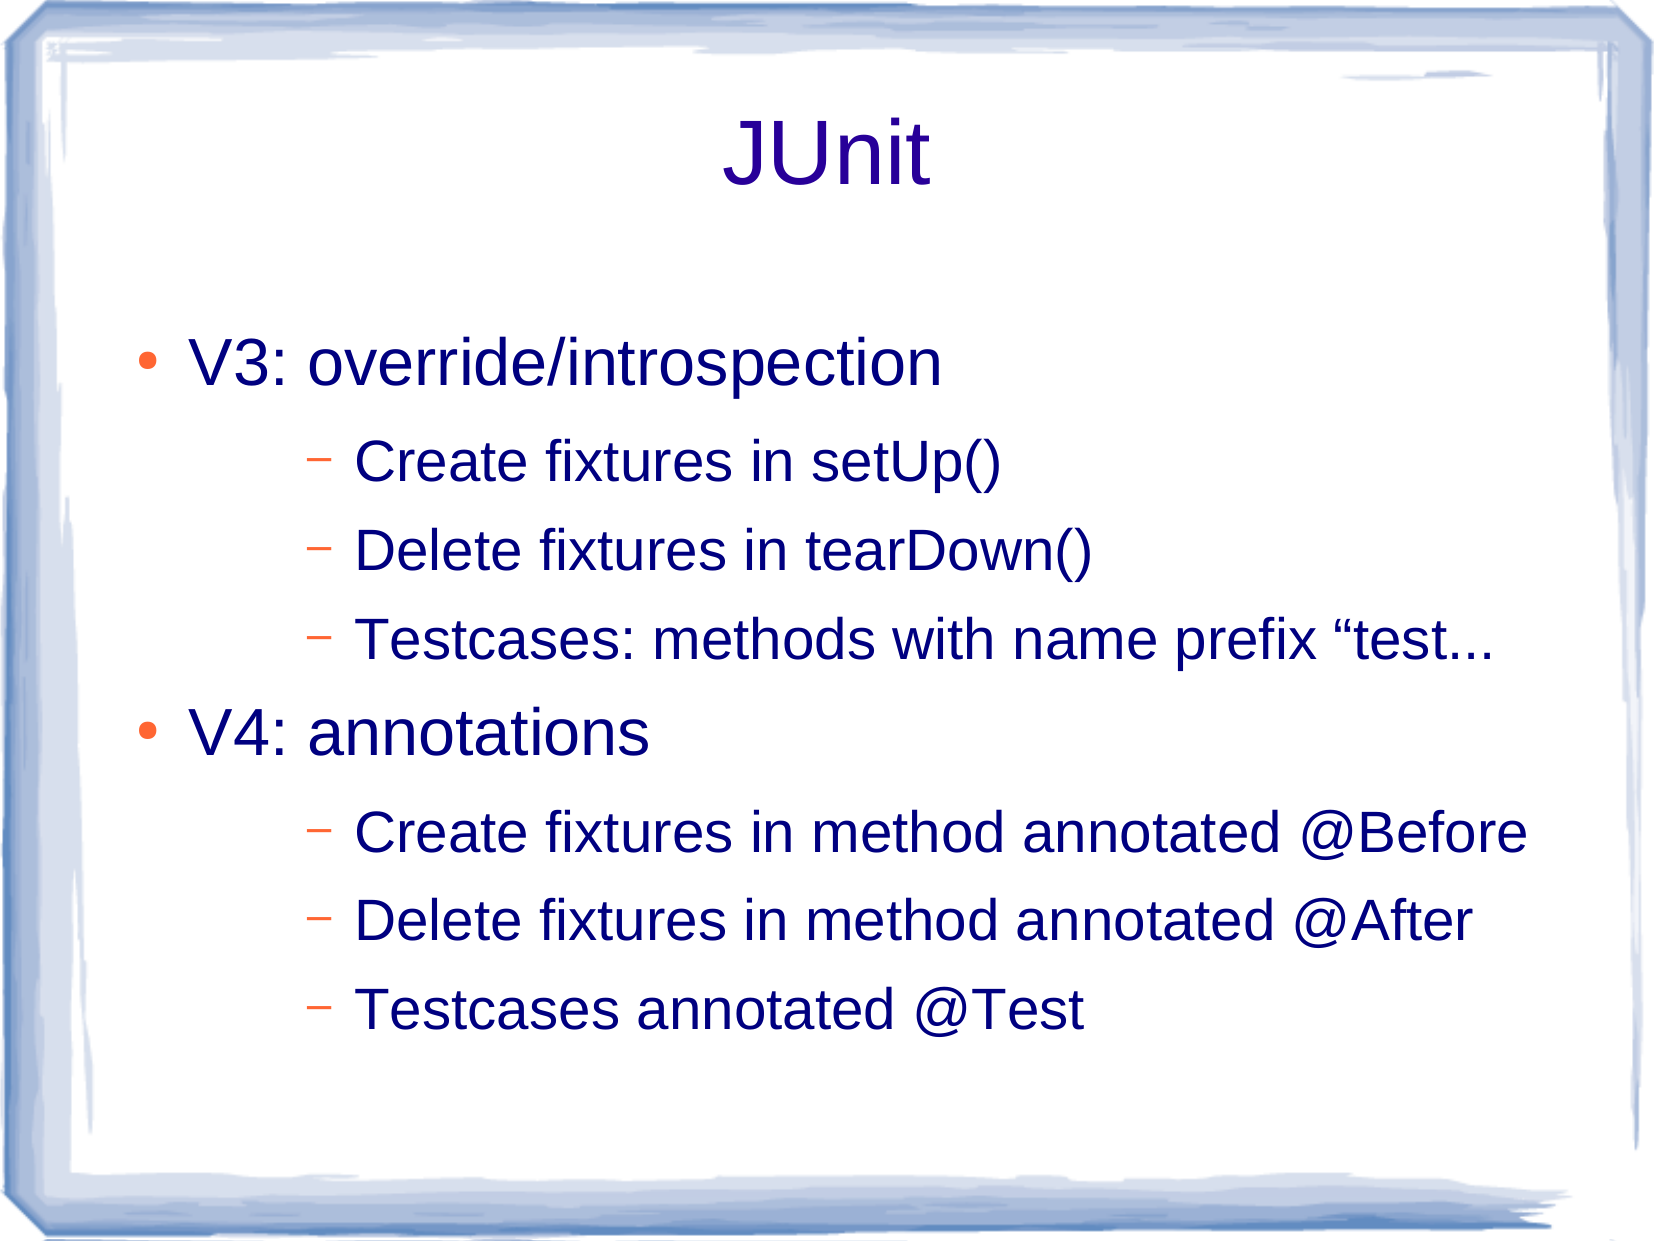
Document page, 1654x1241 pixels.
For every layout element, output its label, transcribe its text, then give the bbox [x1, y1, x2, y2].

list V3: override/introspection Create fixtures in setUp() Delete fixtures in tearDown() Testcases: methods with name prefix “test... V4: annotations Create fixtures in method annotated @Before Delete fixtures in method annotated @After Testcases annotated @Test [118, 324, 1571, 1129]
picture [0, 0, 1654, 1241]
title JUnit [82, 49, 1571, 257]
